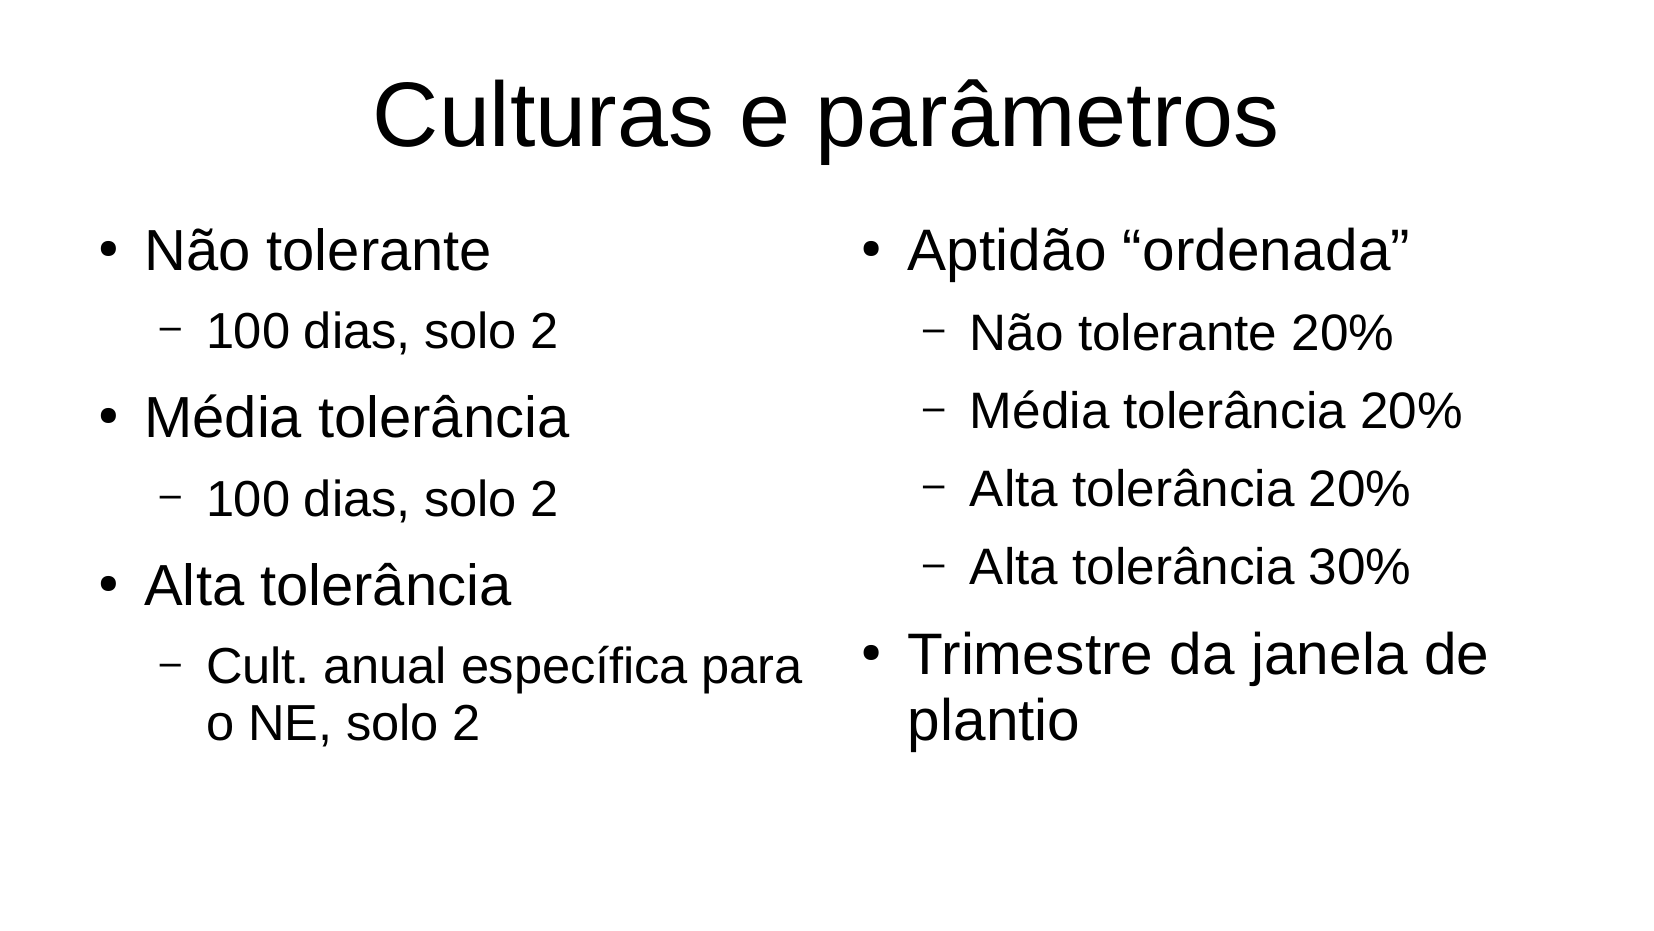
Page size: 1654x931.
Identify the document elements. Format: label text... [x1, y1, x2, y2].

list Aptidão “ordenada” Não tolerante 20% Média tolerância 20% Alta tolerância 20% Alta tolerância 30% Trimestre da janela de plantio [845, 217, 1572, 758]
title Culturas e parâmetros [82, 37, 1571, 193]
list Não tolerante 100 dias, solo 2 Média tolerância 100 dias, solo 2 Alta tolerância Cult. anual específica para o NE, solo 2 [82, 217, 809, 758]
